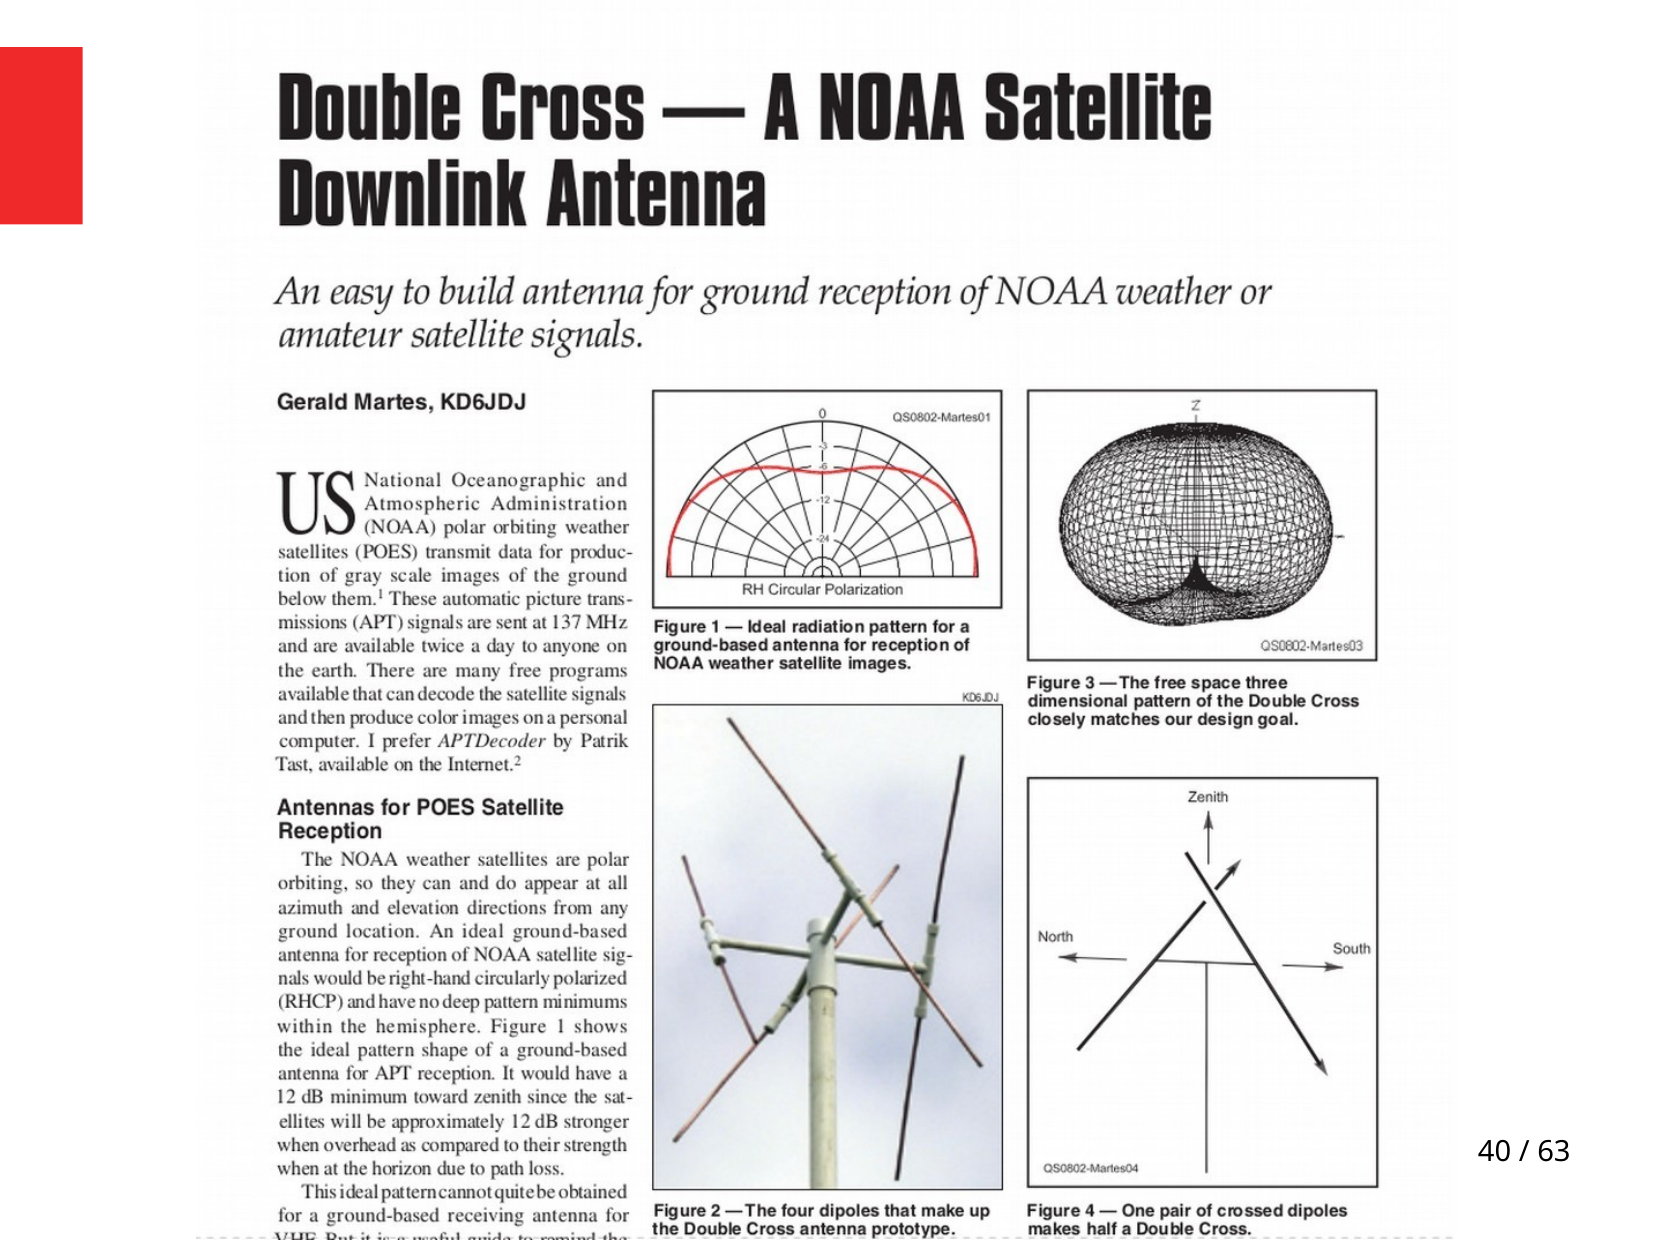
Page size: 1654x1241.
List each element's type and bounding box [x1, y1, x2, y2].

picture [196, 0, 1457, 1240]
